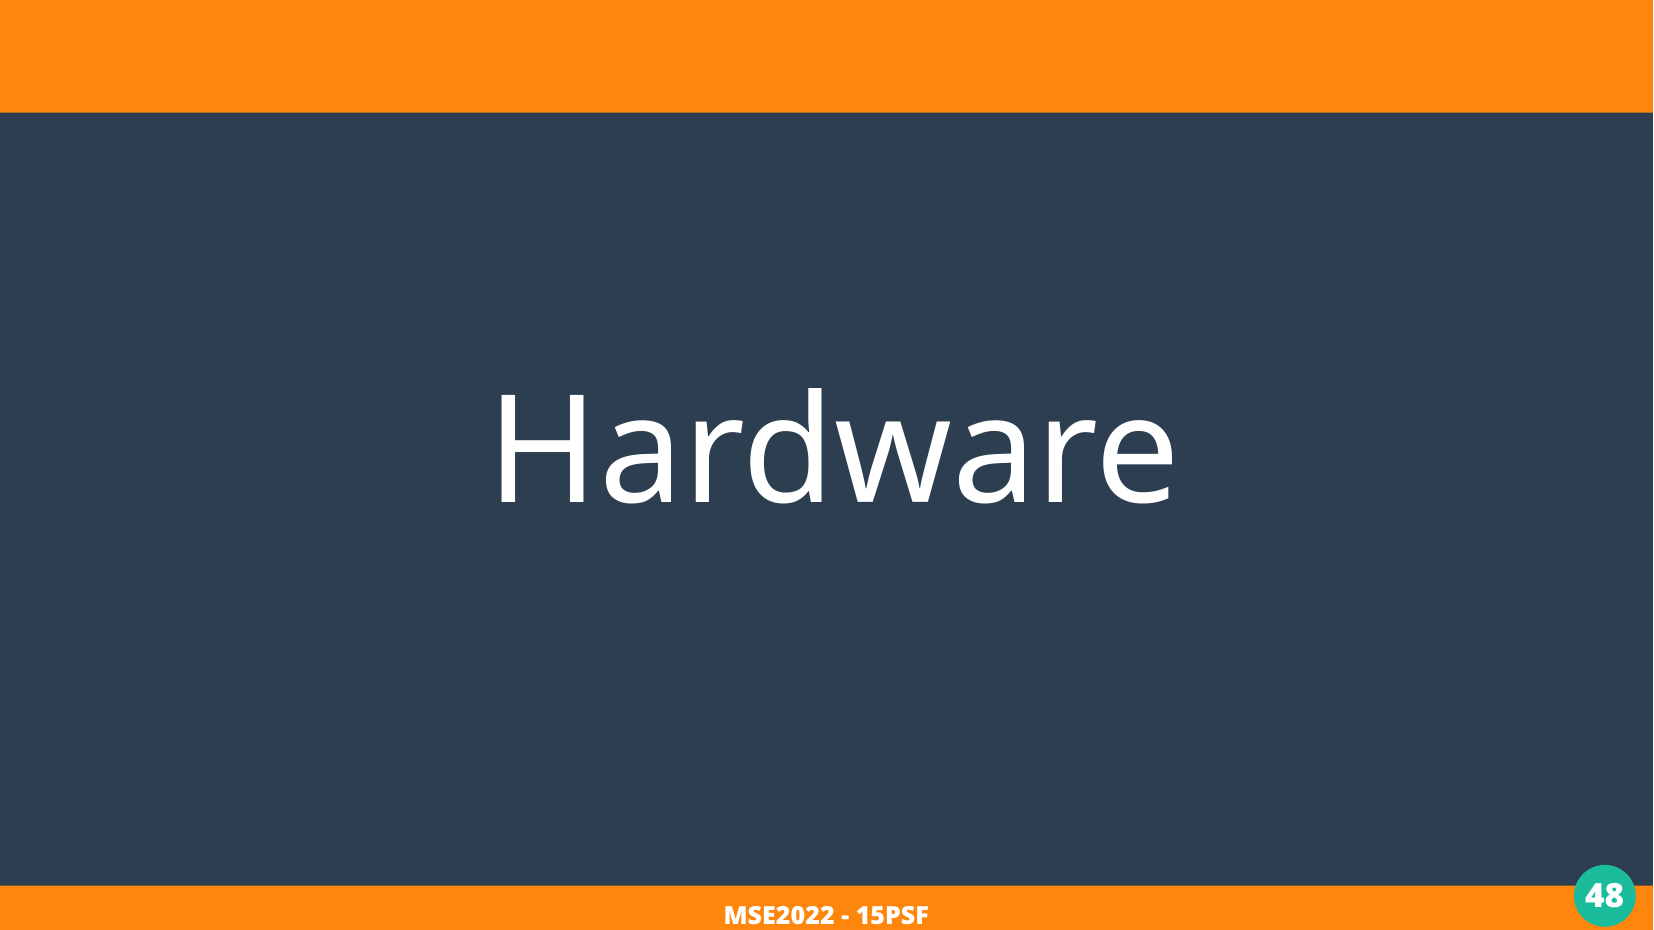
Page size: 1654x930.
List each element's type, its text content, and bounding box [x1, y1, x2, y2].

list Hardware [487, 342, 1236, 579]
